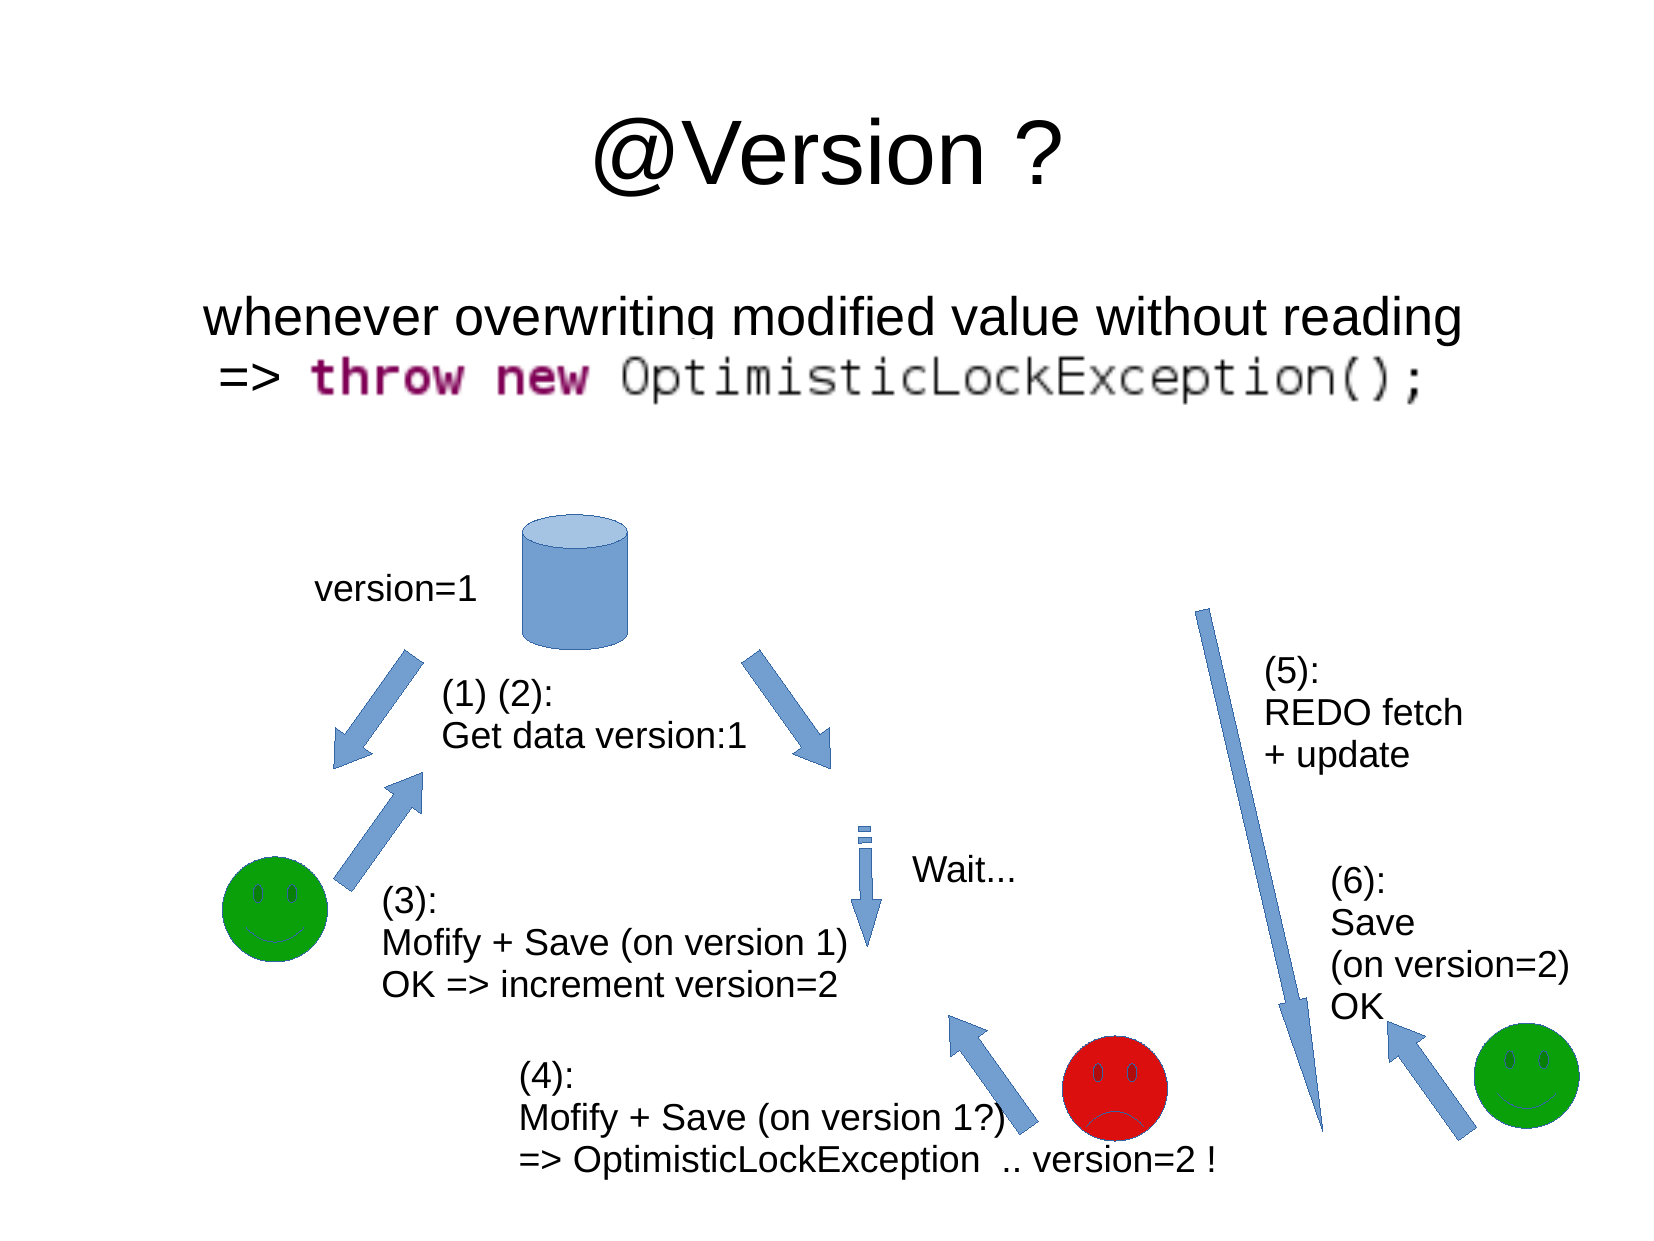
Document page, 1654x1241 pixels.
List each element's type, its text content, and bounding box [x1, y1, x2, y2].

text_box (6): Save (on version=2) OK [1315, 852, 1586, 1036]
text_box [948, 1015, 988, 1047]
text_box [333, 649, 424, 769]
text_box [1388, 1036, 1477, 1141]
text_box whenever overwriting modified value without reading => [189, 278, 1495, 415]
text_box (3): Mofify + Save (on version 1) OK => increment version=2 [366, 871, 863, 1013]
text_box [858, 837, 872, 844]
text_box [333, 772, 423, 892]
text_box [858, 826, 871, 832]
title @Version ? [82, 49, 1571, 257]
text_box [522, 533, 628, 650]
text_box (4): Mofify + Save (on version 1?) => OptimisticLockException .. version=2 ! [503, 1047, 1232, 1189]
text_box (1) (2): Get data version:1 [426, 665, 763, 764]
text_box Wait... [897, 840, 1033, 898]
text_box [851, 848, 882, 947]
text_box [1474, 1036, 1580, 1129]
text_box [222, 856, 328, 962]
text_box [741, 649, 831, 769]
text_box [1195, 608, 1323, 1132]
picture [297, 339, 1437, 427]
text_box (5): REDO fetch + update [1249, 642, 1490, 784]
text_box [1062, 1035, 1168, 1142]
text_box version=1 [299, 559, 493, 617]
